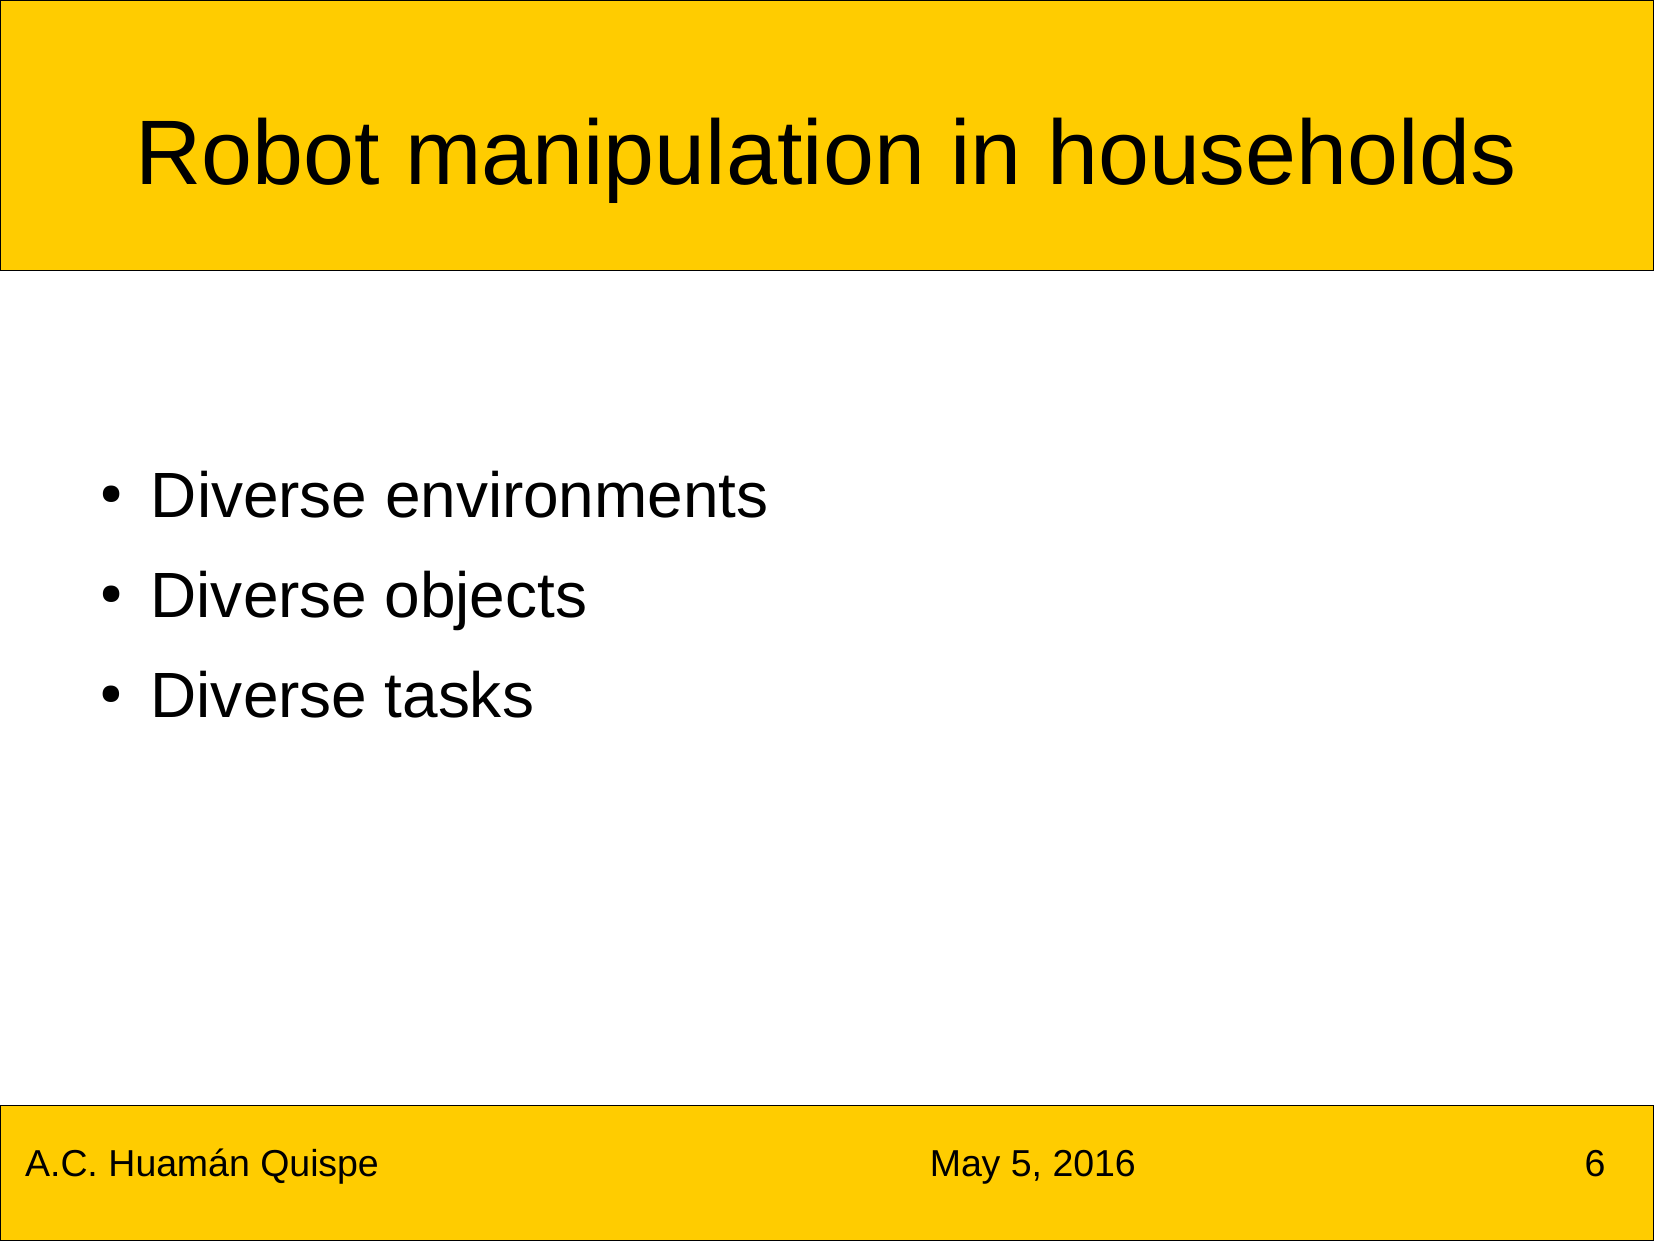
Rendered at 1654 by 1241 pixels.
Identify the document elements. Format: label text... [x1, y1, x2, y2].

list Diverse environments Diverse objects Diverse tasks [82, 359, 856, 736]
title Robot manipulation in households [82, 49, 1571, 257]
